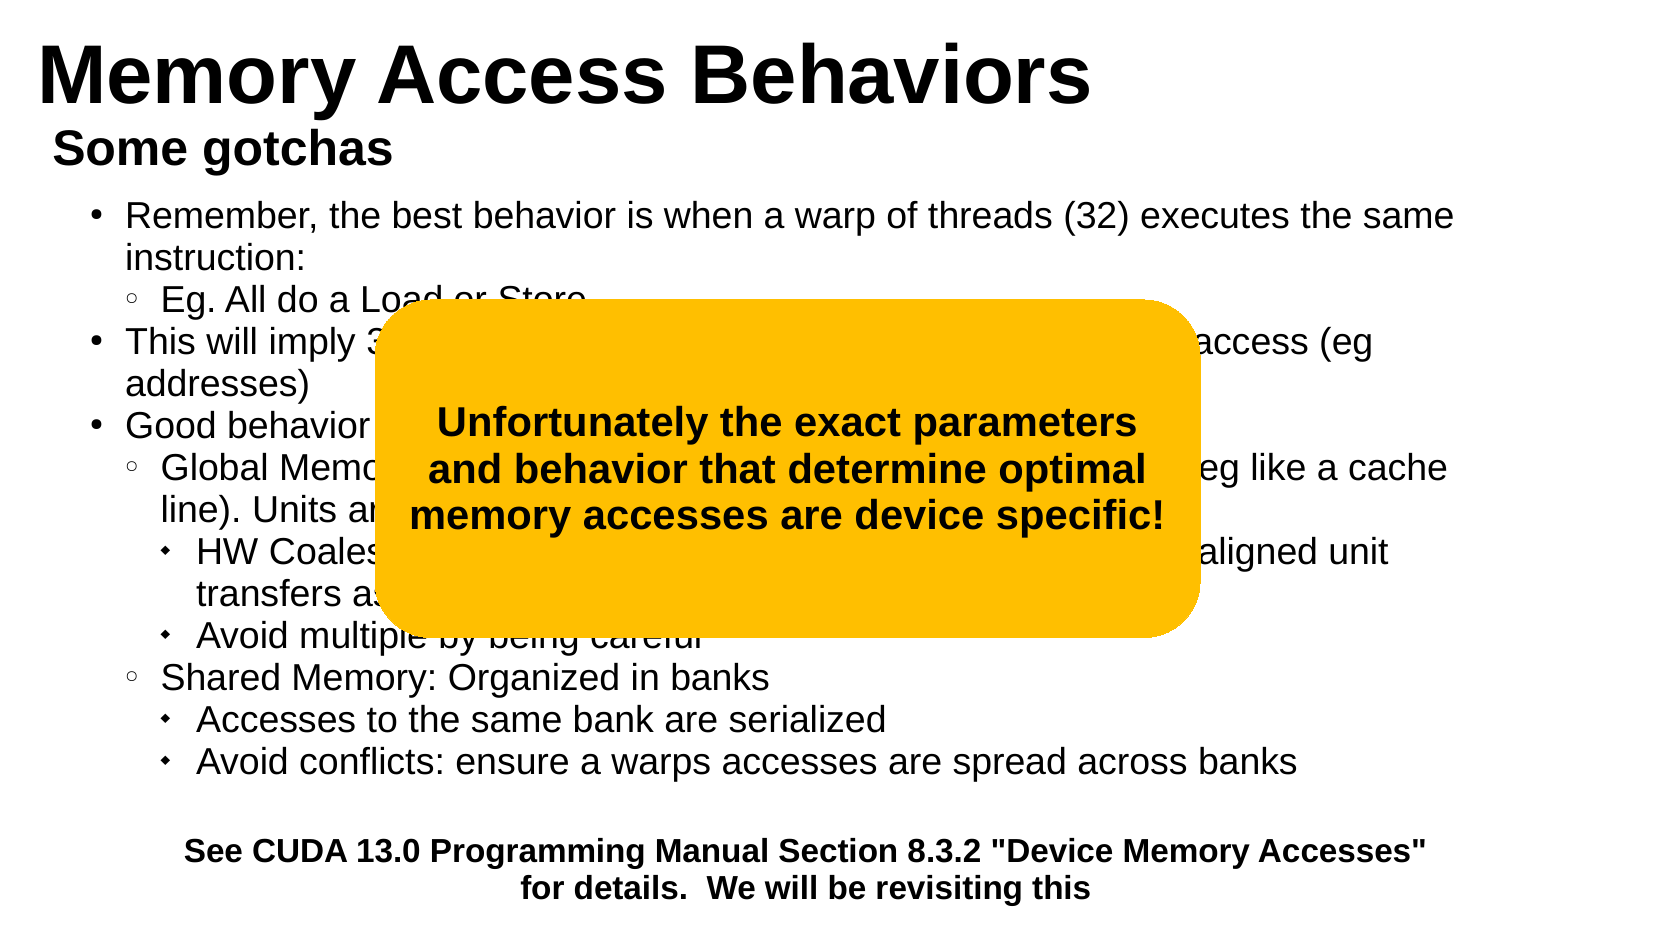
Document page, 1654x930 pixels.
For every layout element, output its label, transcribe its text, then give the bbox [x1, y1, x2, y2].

text_box See CUDA 13.0 Programming Manual Section 8.3.2 "Device Memory Accesses" for details. We will be revisiting this [150, 825, 1463, 930]
text_box Some gotchas [37, 112, 451, 188]
text_box Remember, the best behavior is when a warp of threads (32) executes the same instruction: Eg. All do a Load or Store This will imply 32 memory accesses -- but you control what they access (eg addresses) Good behavior only if they play nicely with memory Global Memory: Transfers in aligned units of a particular size (eg like a cache line). Units are: 32-, 64-, and 128-bytes HW Coalesces a warp's memory accesses into one or more aligned unit transfers as needed Avoid multiple by being careful Shared Memory: Organized in banks Accesses to the same bank are serialized Avoid conflicts: ensure a warps accesses are spread across banks [75, 187, 1538, 791]
title Memory Access Behaviors [37, 0, 1276, 151]
text_box Unfortunately the exact parameters and behavior that determine optimal memory accesses are device specific! [375, 299, 1201, 638]
